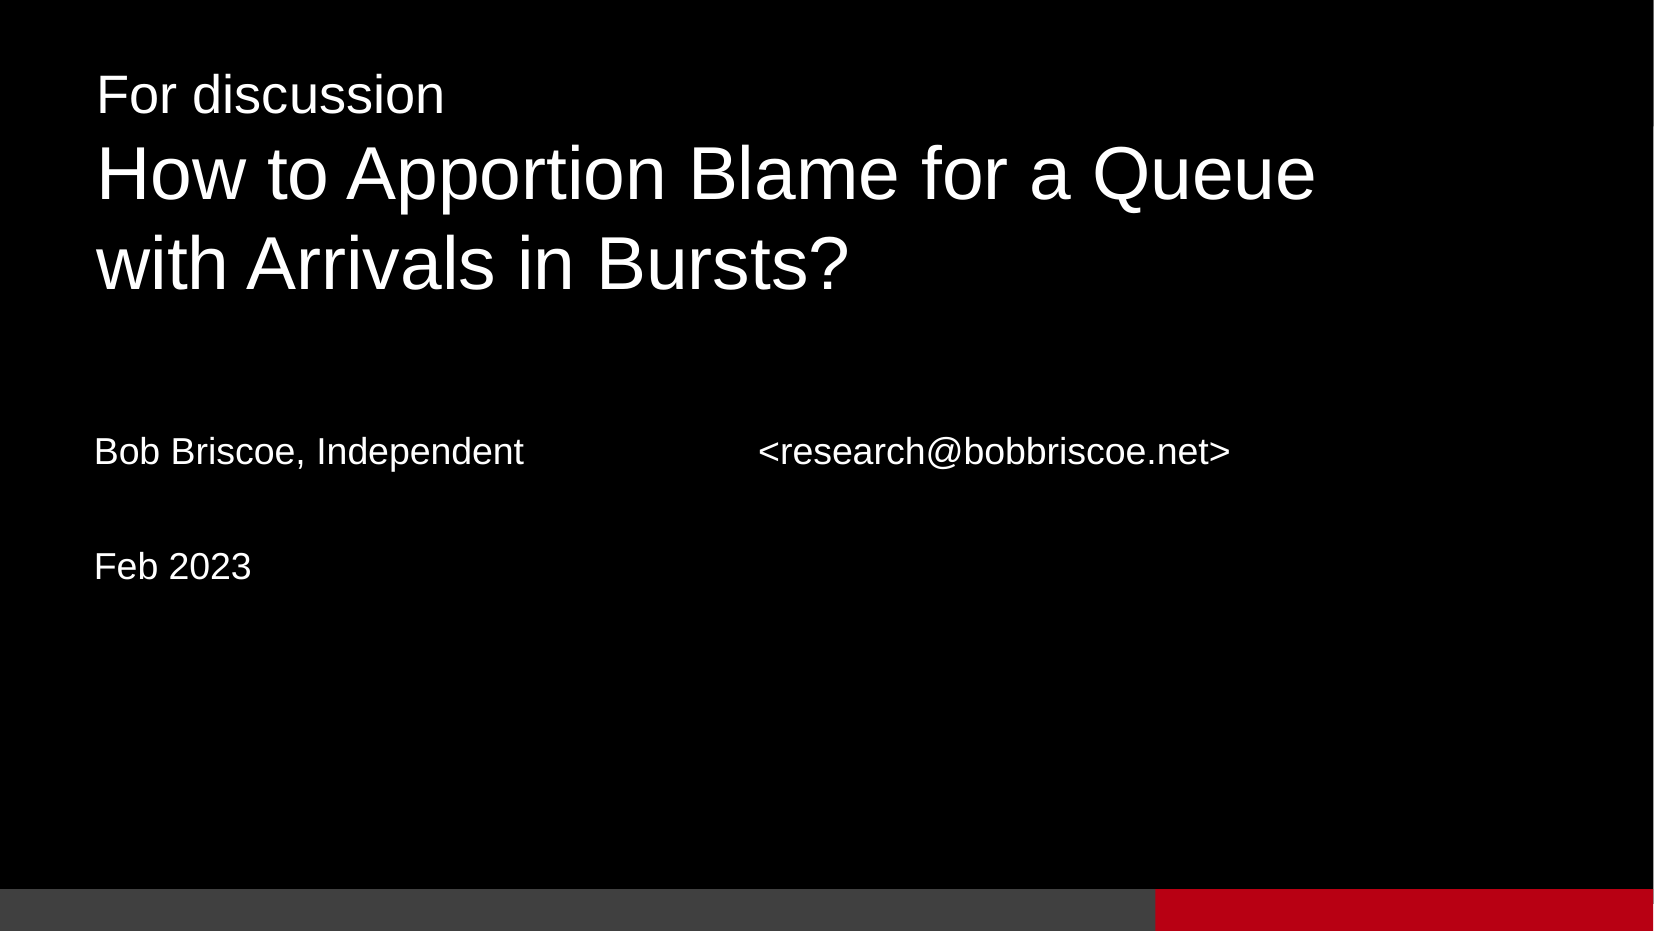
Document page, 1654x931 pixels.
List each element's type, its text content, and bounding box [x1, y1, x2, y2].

text_box For discussion How to Apportion Blame for a Queue with Arrivals in Bursts? [81, 52, 1599, 233]
text_box Bob Briscoe, Independent <research@bobbriscoe.net> Feb 2023 [78, 419, 1423, 608]
